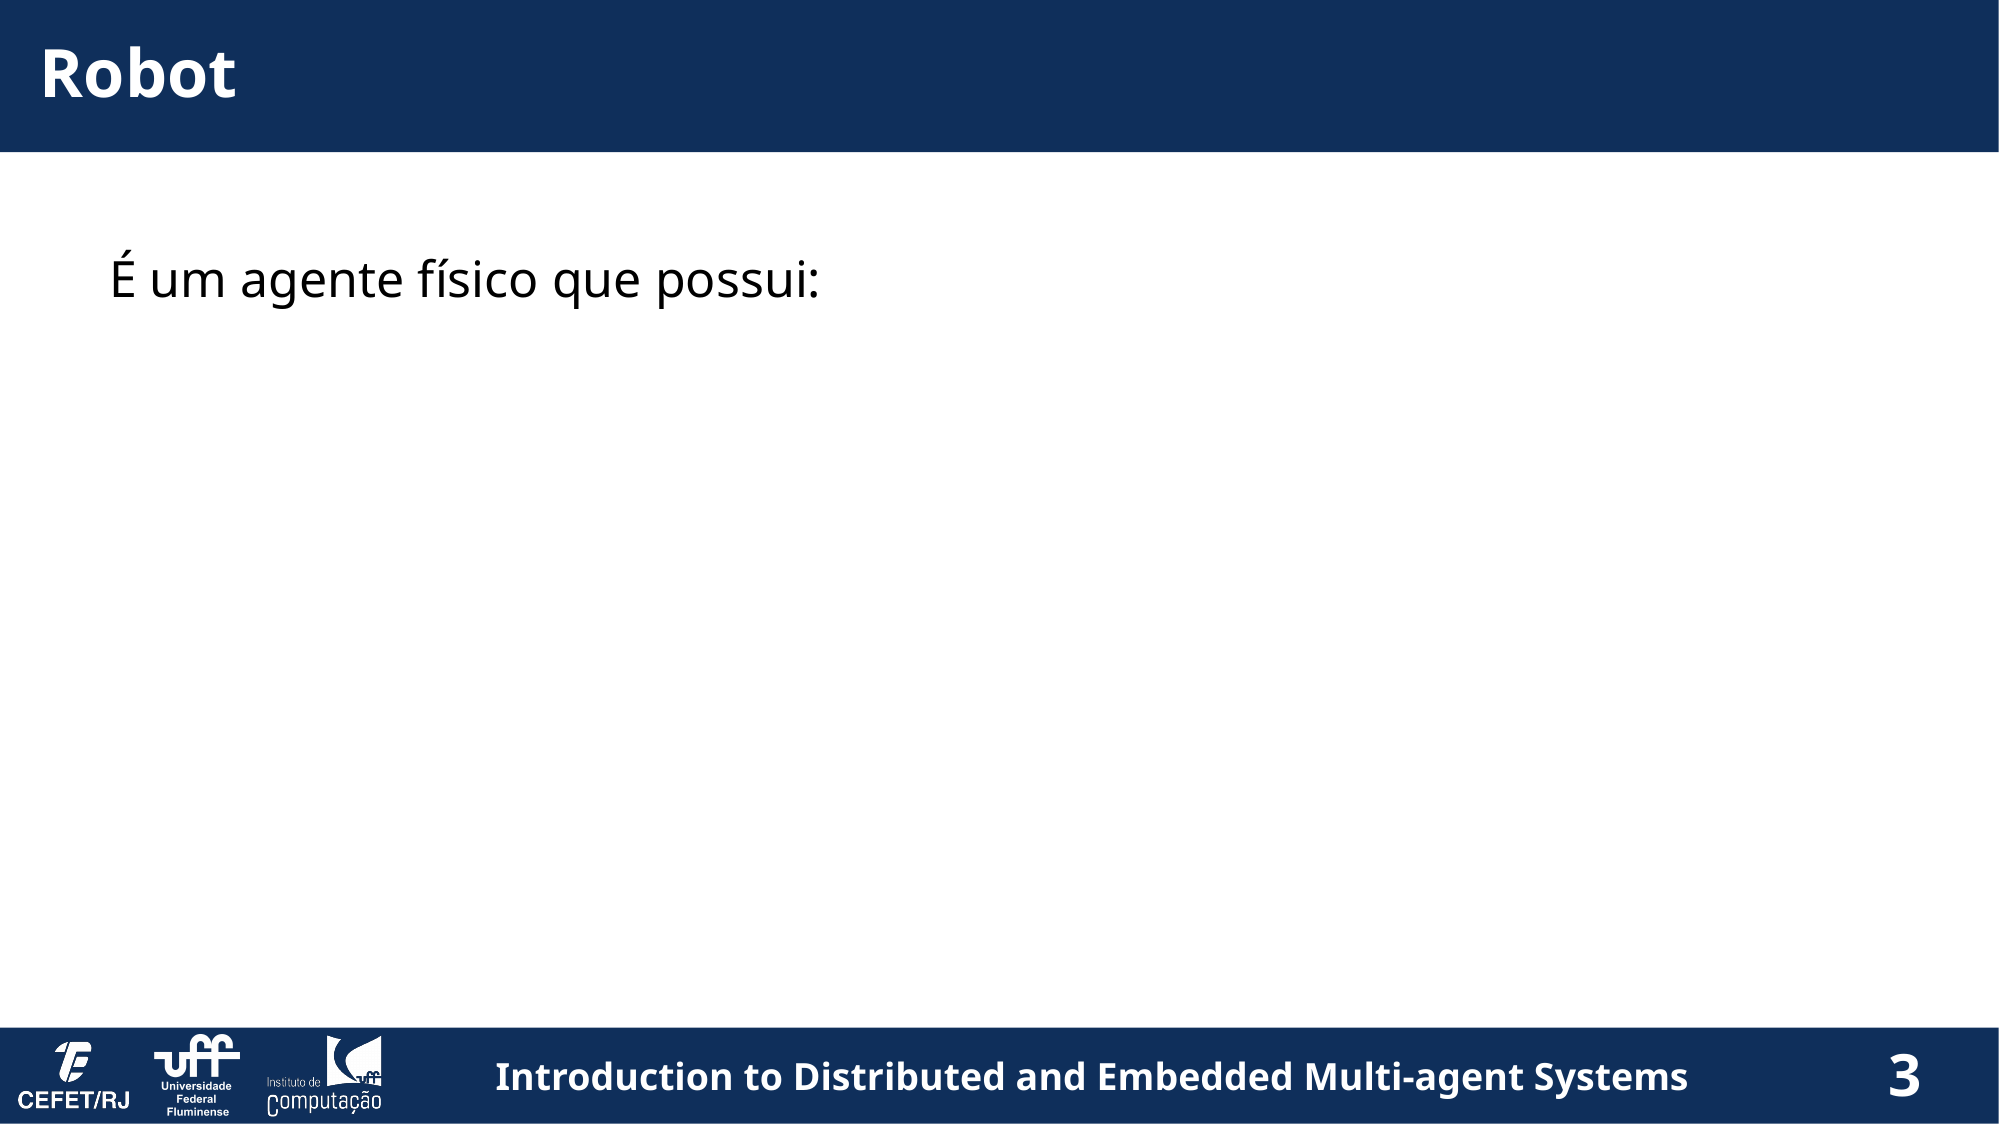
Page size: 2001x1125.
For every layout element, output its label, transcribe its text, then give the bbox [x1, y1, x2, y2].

text_box Robot [25, 23, 1999, 119]
text_box É um agente físico que possui: [94, 240, 1819, 676]
picture [265, 1033, 383, 1117]
picture [18, 1021, 129, 1125]
picture [153, 1033, 241, 1121]
